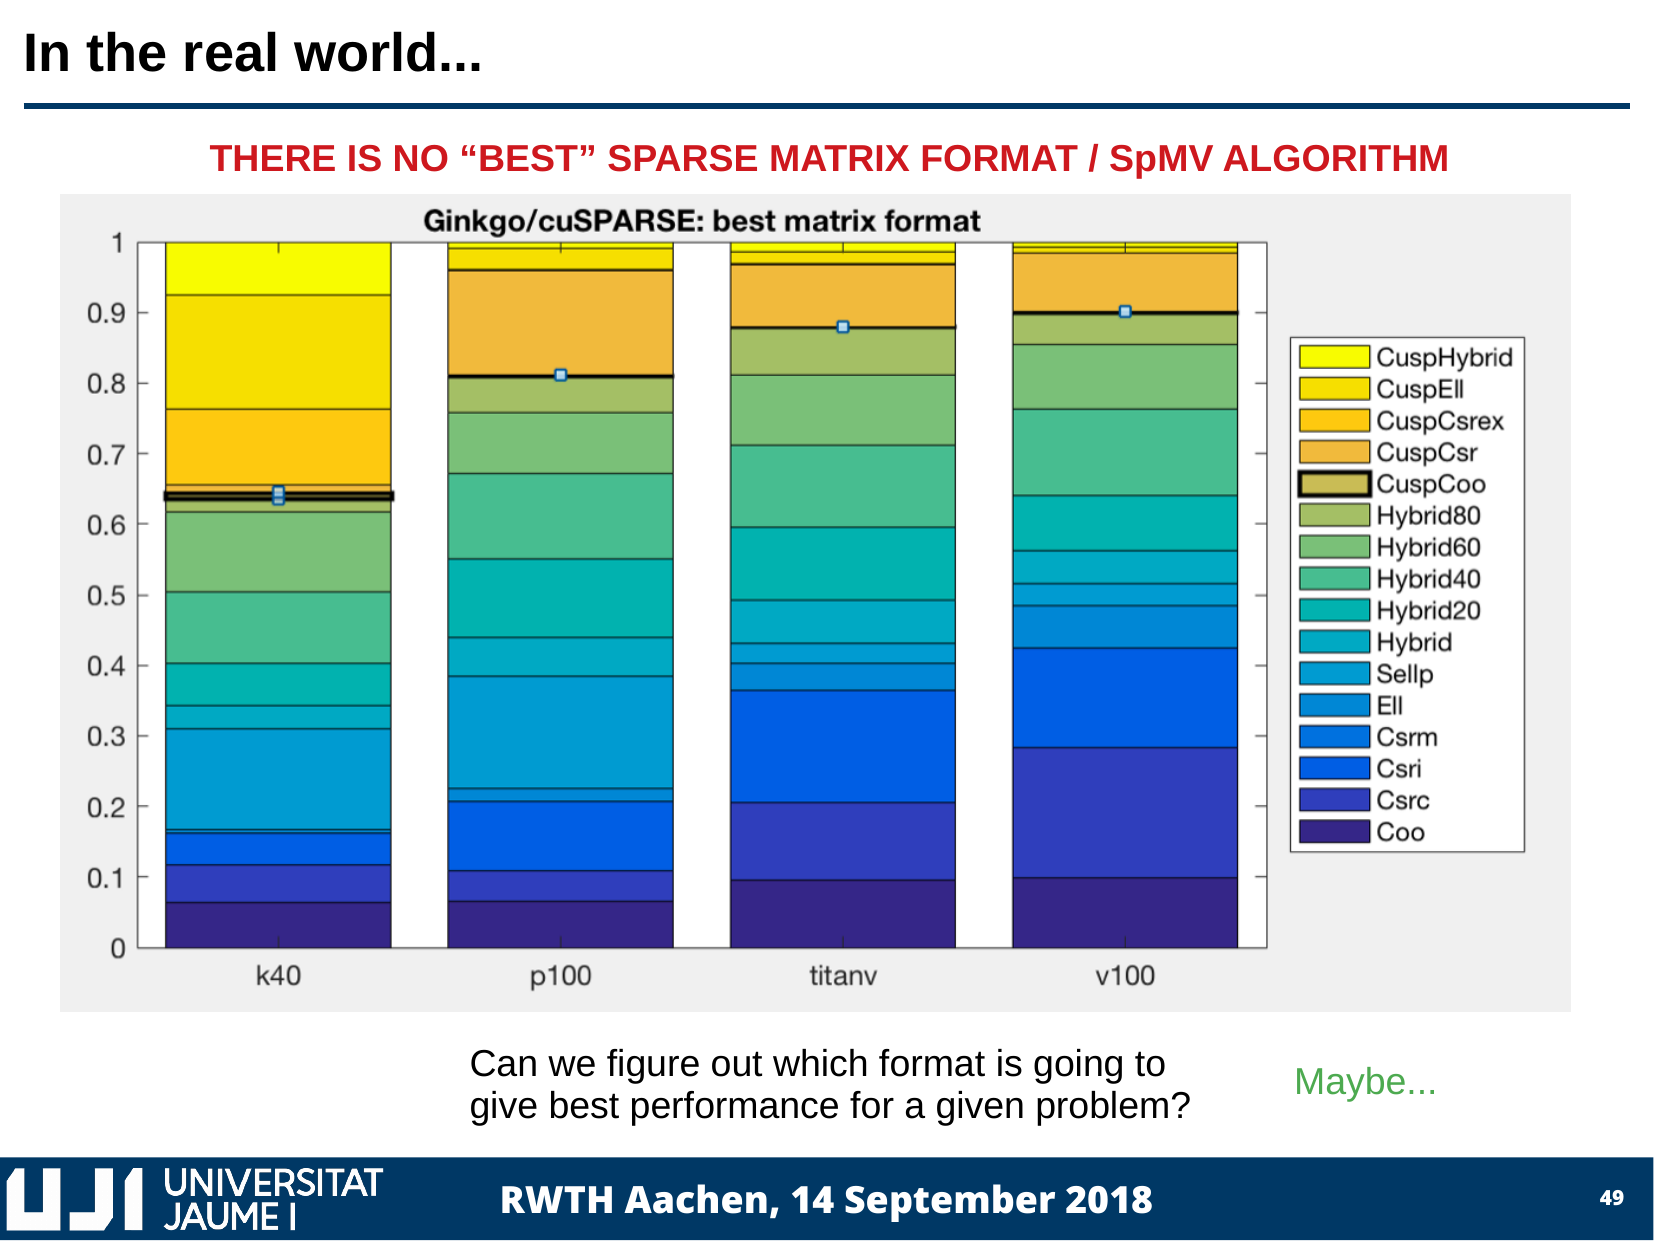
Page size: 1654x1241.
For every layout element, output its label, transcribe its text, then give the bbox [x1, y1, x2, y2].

text_box THERE IS NO “BEST” SPARSE MATRIX FORMAT / SpMV ALGORITHM [194, 129, 1466, 187]
title In the real world... [23, 0, 1630, 107]
picture [0, 1158, 390, 1241]
text_box Maybe... [1279, 1053, 1453, 1111]
text_box Can we figure out which format is going to give best performance for a given problem? [454, 1035, 1217, 1134]
picture [60, 194, 1571, 1012]
